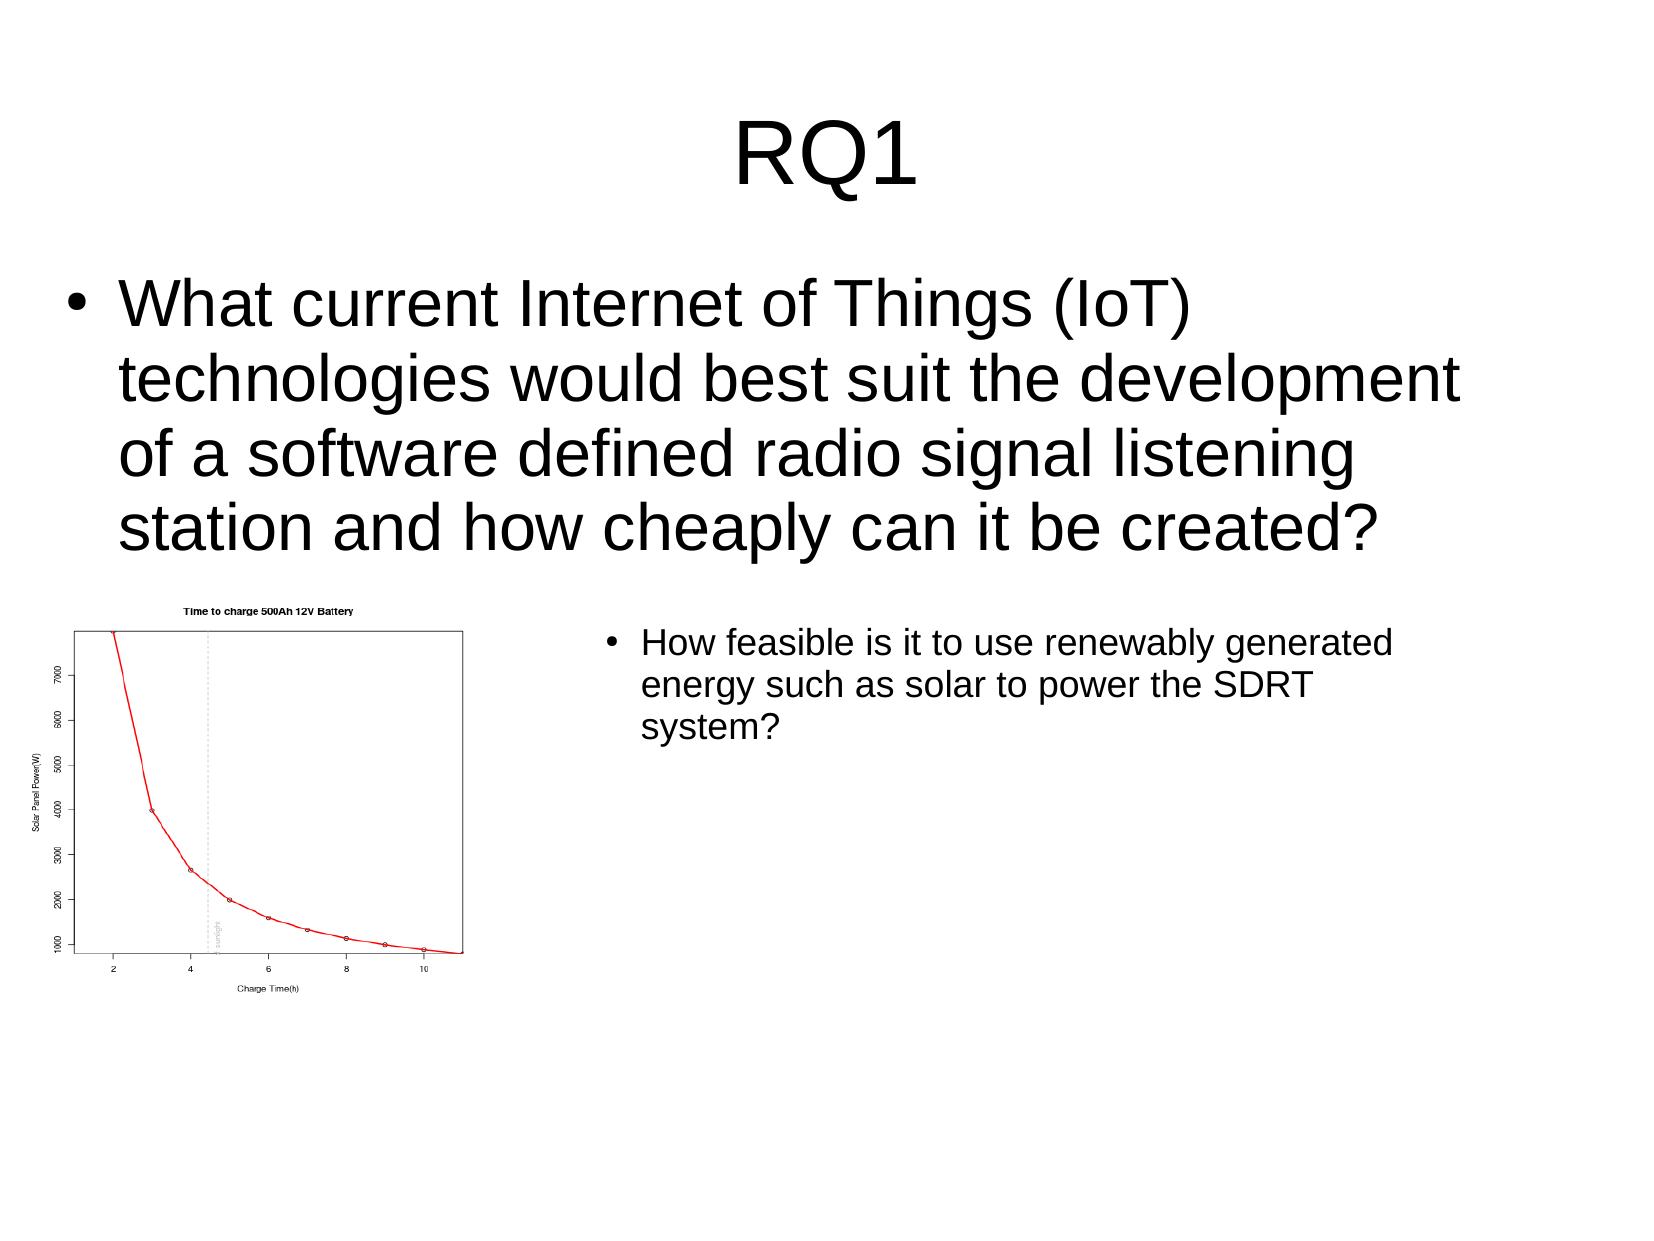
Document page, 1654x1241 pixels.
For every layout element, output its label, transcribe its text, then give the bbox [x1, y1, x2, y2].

title RQ1 [82, 49, 1571, 257]
picture [29, 590, 485, 1004]
list What current Internet of Things (IoT) technologies would best suit the development of a software defined radio signal listening station and how cheaply can it be created? [47, 266, 1536, 709]
text_box How feasible is it to use renewably generated energy such as solar to power the SDRT system? [590, 614, 1453, 1075]
